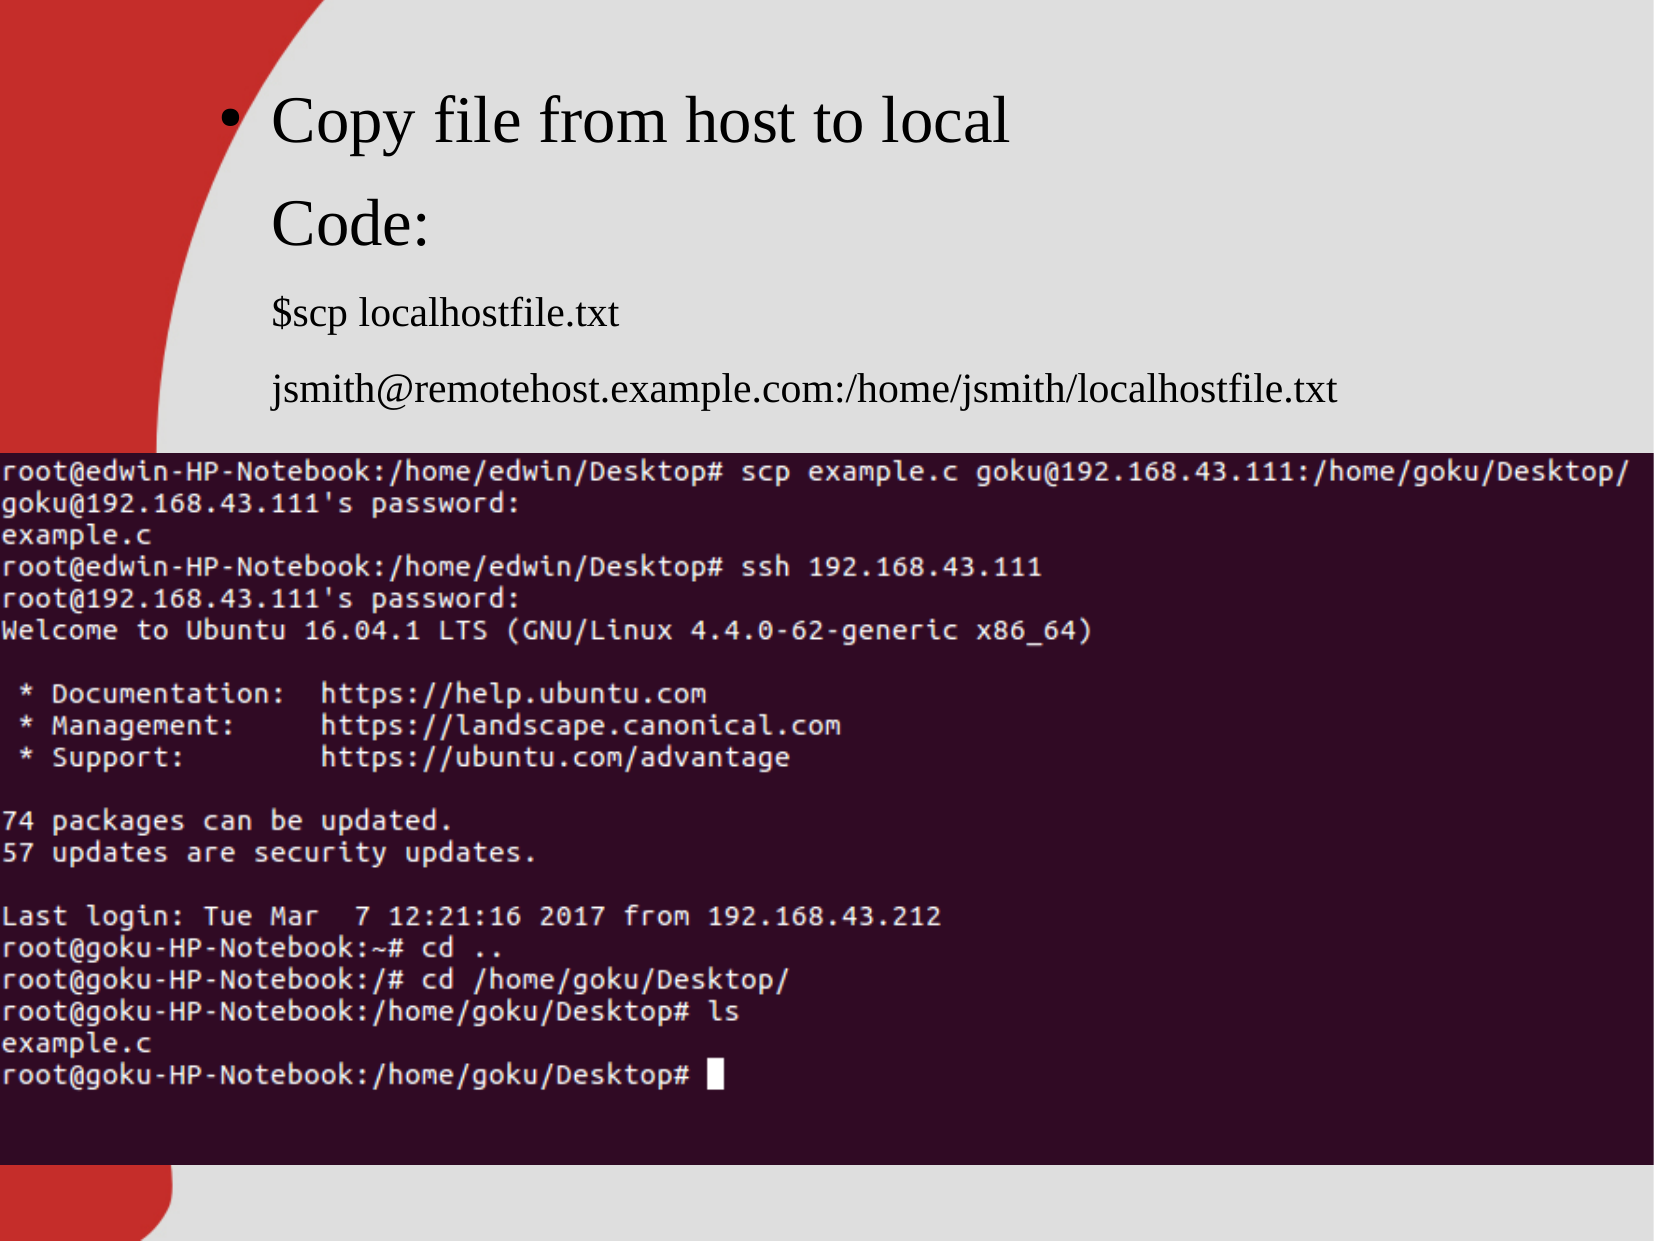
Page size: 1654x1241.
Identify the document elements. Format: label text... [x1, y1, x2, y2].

list Copy file from host to local Code: $scp localhostfile.txt jsmith@remotehost.example.com:/home/jsmith/localhostfile.txt [200, 82, 1654, 453]
picture [0, 0, 1654, 1241]
title [82, 49, 1571, 257]
